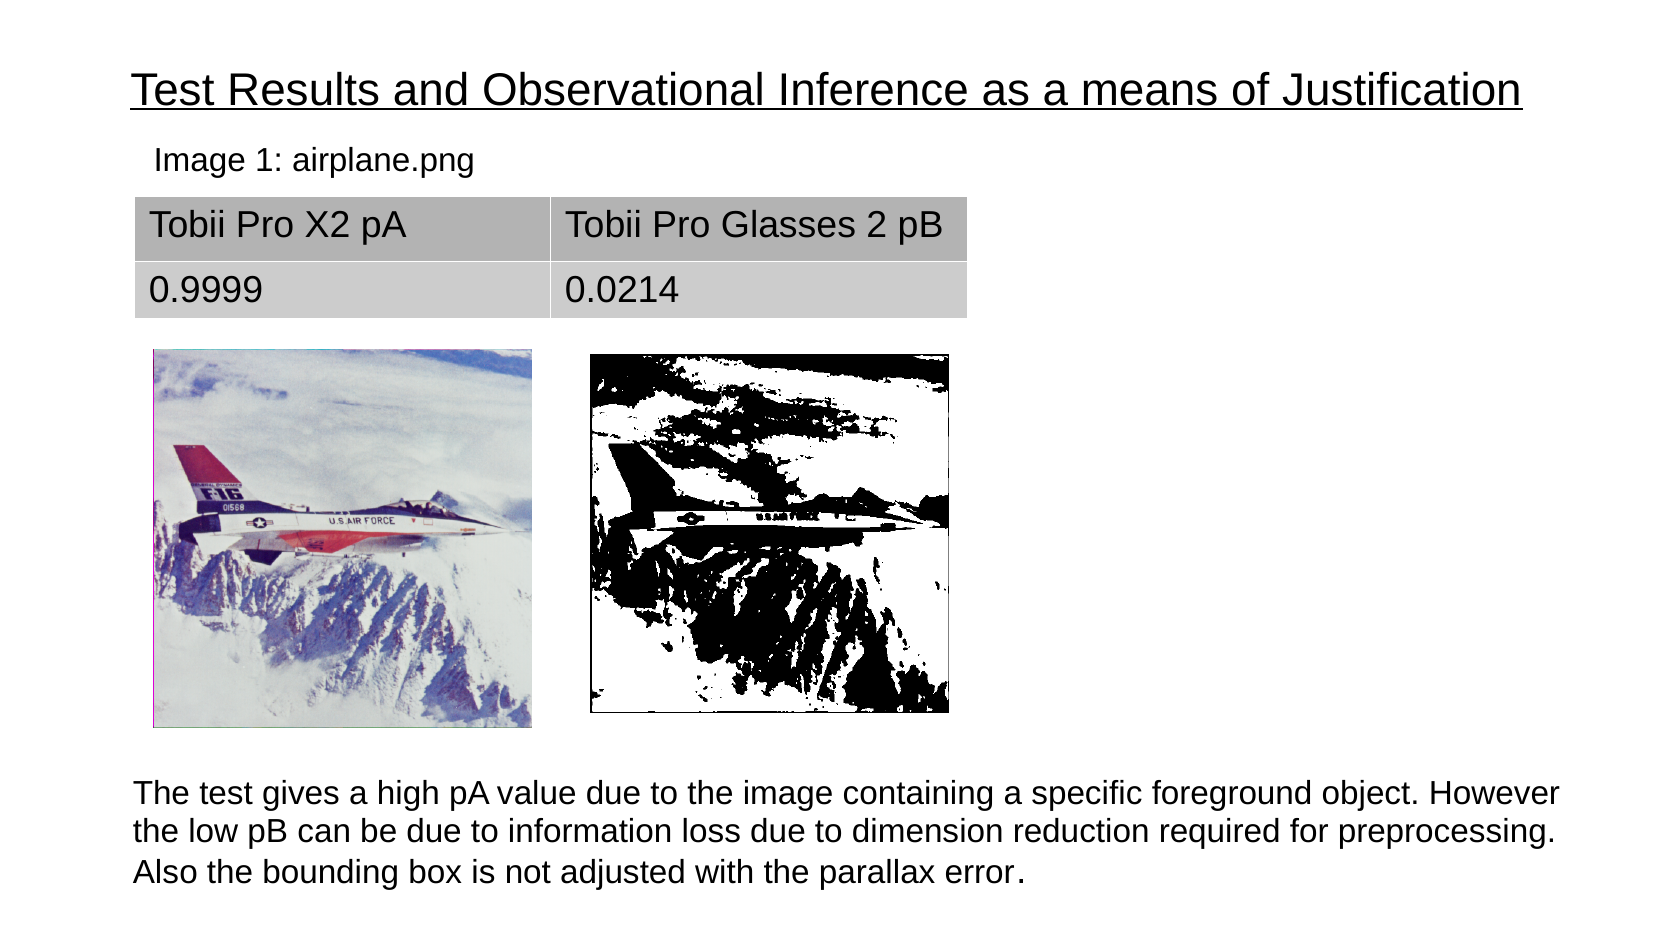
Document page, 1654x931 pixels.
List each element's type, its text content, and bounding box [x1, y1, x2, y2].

picture [153, 349, 532, 728]
text_box The test gives a high pA value due to the image containing a specific foreground object. However the low pB can be due to information loss due to dimension reduction required for preprocessing. Also the bounding box is not adjusted with the parallax error. [118, 767, 1595, 899]
table_cell 0.9999 [135, 262, 550, 318]
table_header Tobii Pro X2 pA [135, 197, 550, 261]
table_cell 0.0214 [551, 262, 967, 318]
title Test Results and Observational Inference as a means of Justification [82, 11, 1571, 141]
picture [590, 354, 949, 713]
list Image 1: airplane.png [82, 141, 1571, 682]
table_header Tobii Pro Glasses 2 pB [551, 197, 967, 261]
